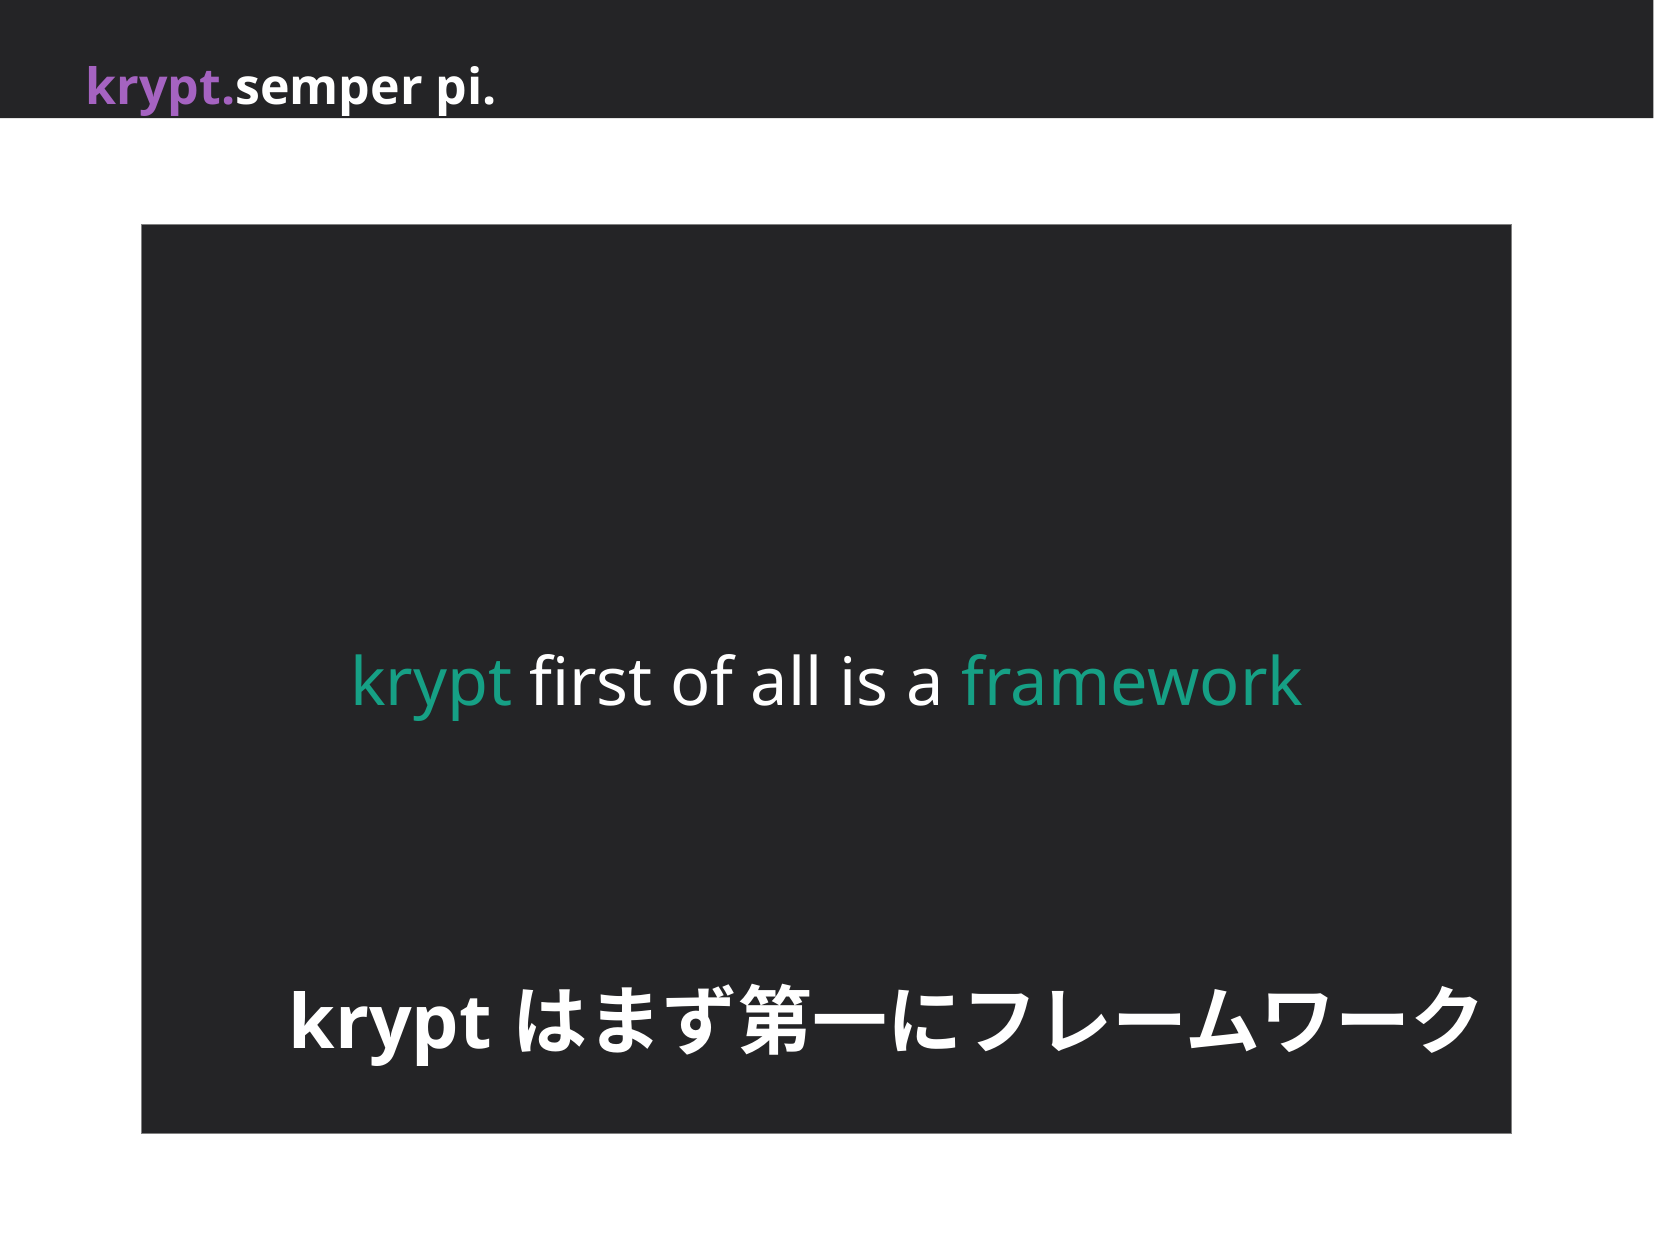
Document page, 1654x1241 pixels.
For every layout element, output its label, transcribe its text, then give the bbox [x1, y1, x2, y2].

text_box krypt first of all is a framework [141, 224, 1512, 1134]
text_box [0, 0, 1654, 119]
text_box kryptはまず第一にフレームワーク [153, 909, 1501, 1123]
text_box krypt.semper pi. [70, 43, 544, 119]
